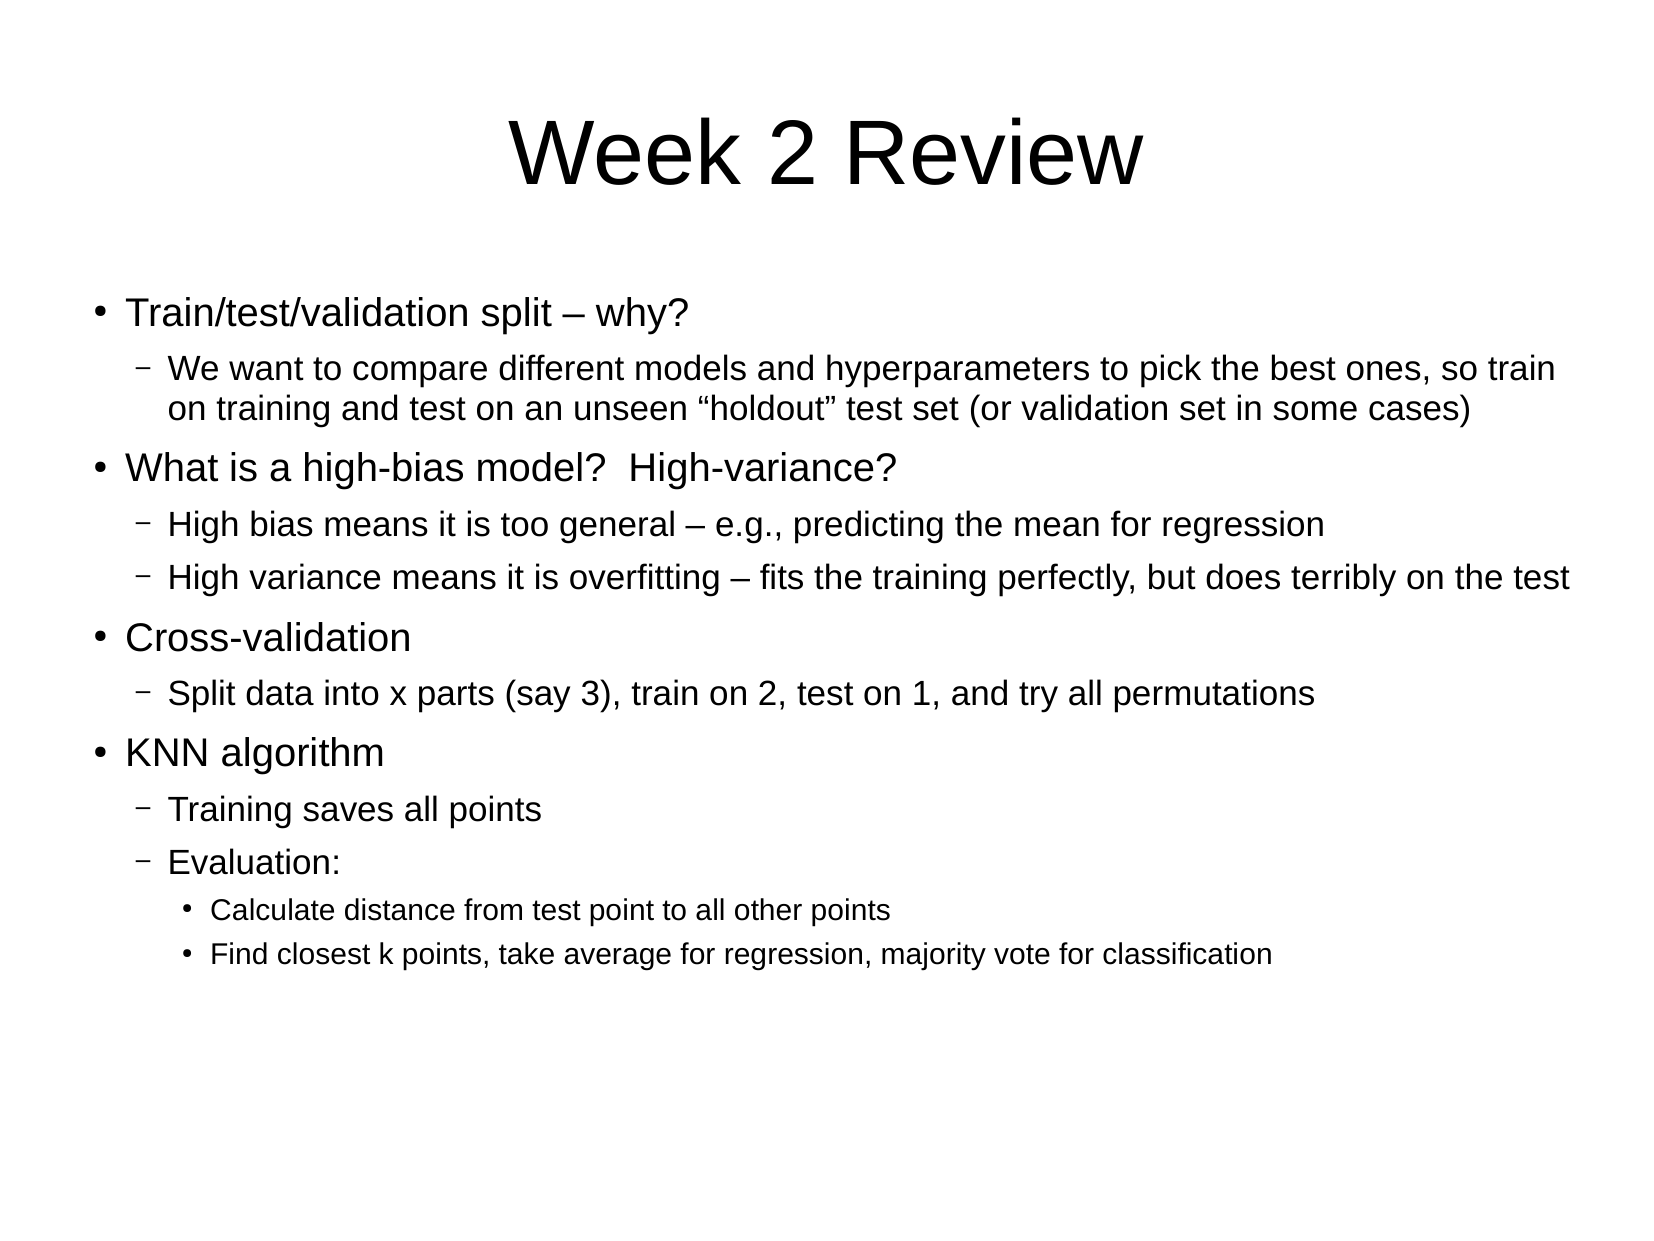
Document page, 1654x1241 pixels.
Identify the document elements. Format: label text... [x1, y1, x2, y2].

title Week 2 Review [82, 49, 1571, 257]
list Train/test/validation split – why? We want to compare different models and hyperparameters to pick the best ones, so train on training and test on an unseen “holdout” test set (or validation set in some cases) What is a high-bias model? High-variance? High bias means it is too general – e.g., predicting the mean for regression High variance means it is overfitting – fits the training perfectly, but does terribly on the test Cross-validation Split data into x parts (say 3), train on 2, test on 1, and try all permutations KNN algorithm Training saves all points Evaluation: Calculate distance from test point to all other points Find closest k points, take average for regression, majority vote for classification [82, 290, 1571, 1010]
